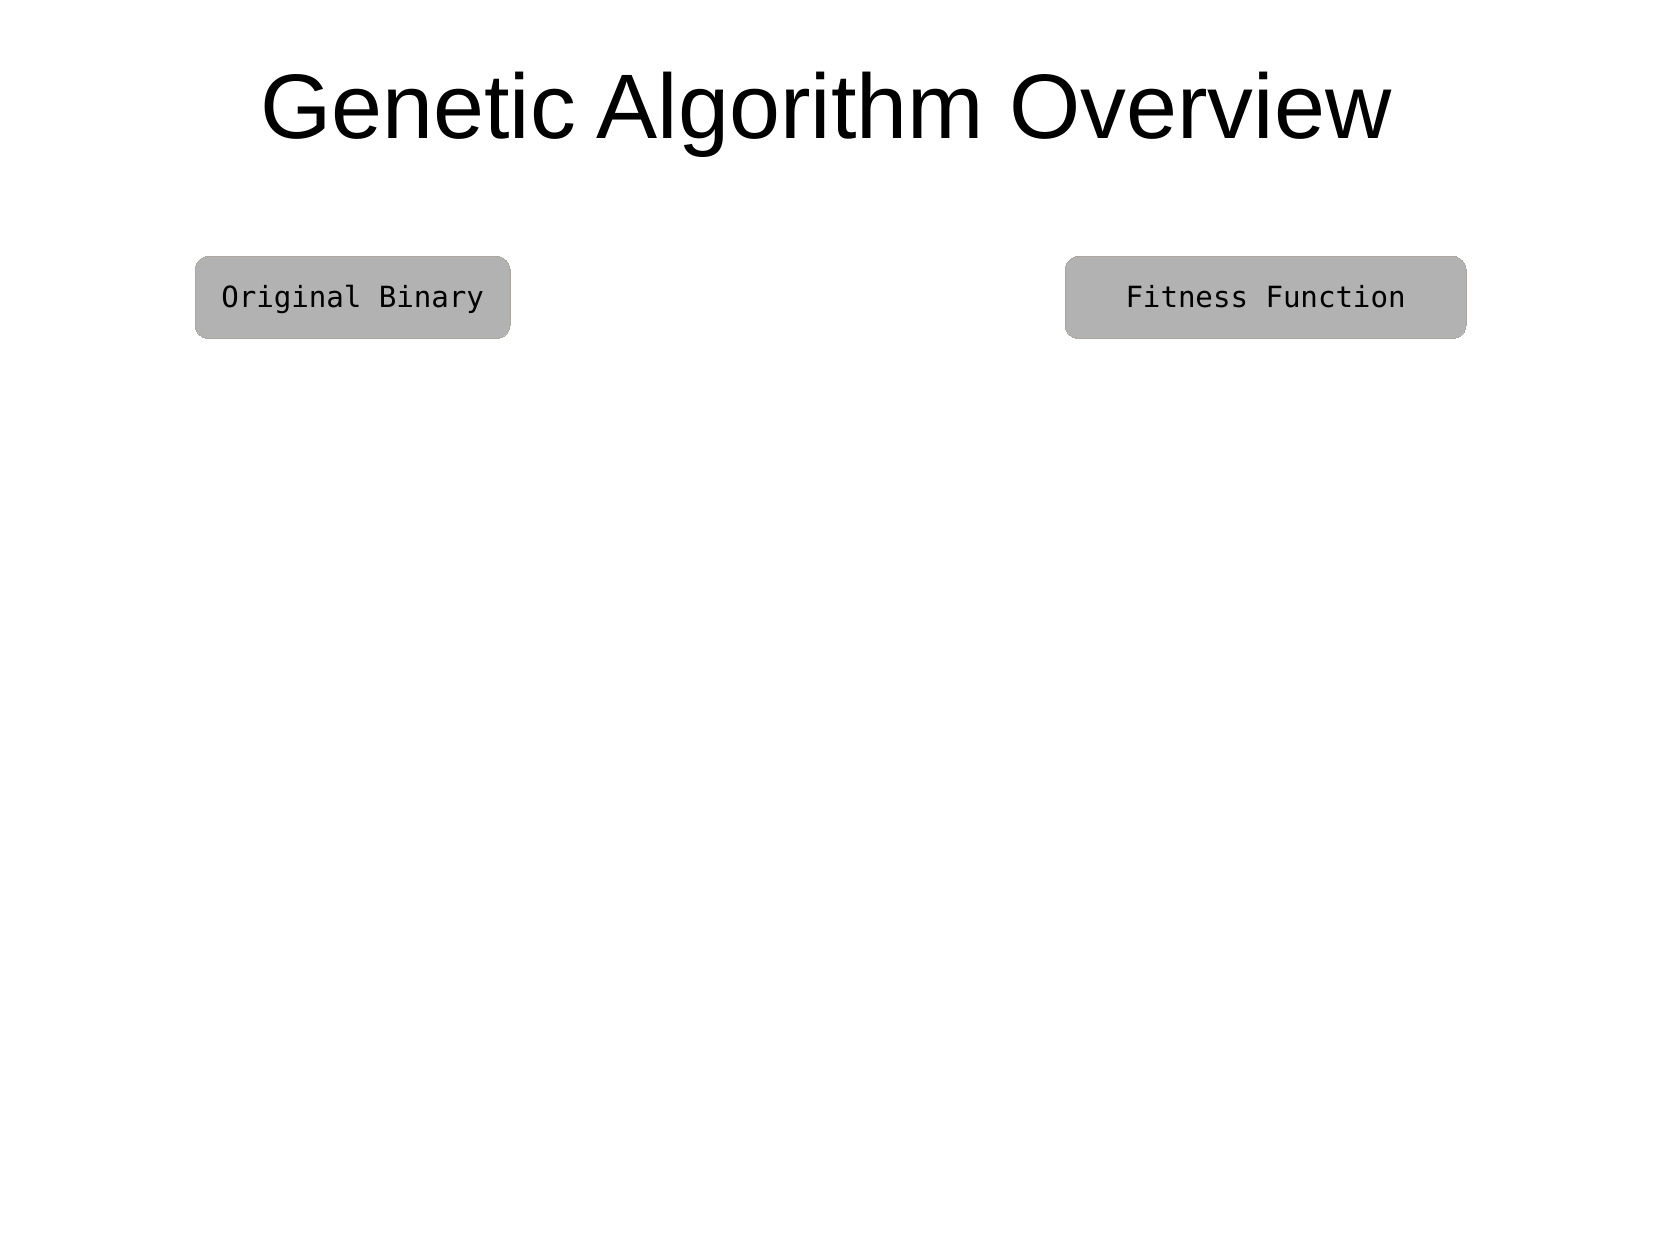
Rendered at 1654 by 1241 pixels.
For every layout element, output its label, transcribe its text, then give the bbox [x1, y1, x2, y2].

text_box Fitness Function [1065, 256, 1467, 339]
text_box Original Binary [195, 256, 511, 339]
title Genetic Algorithm Overview [82, 49, 1571, 166]
